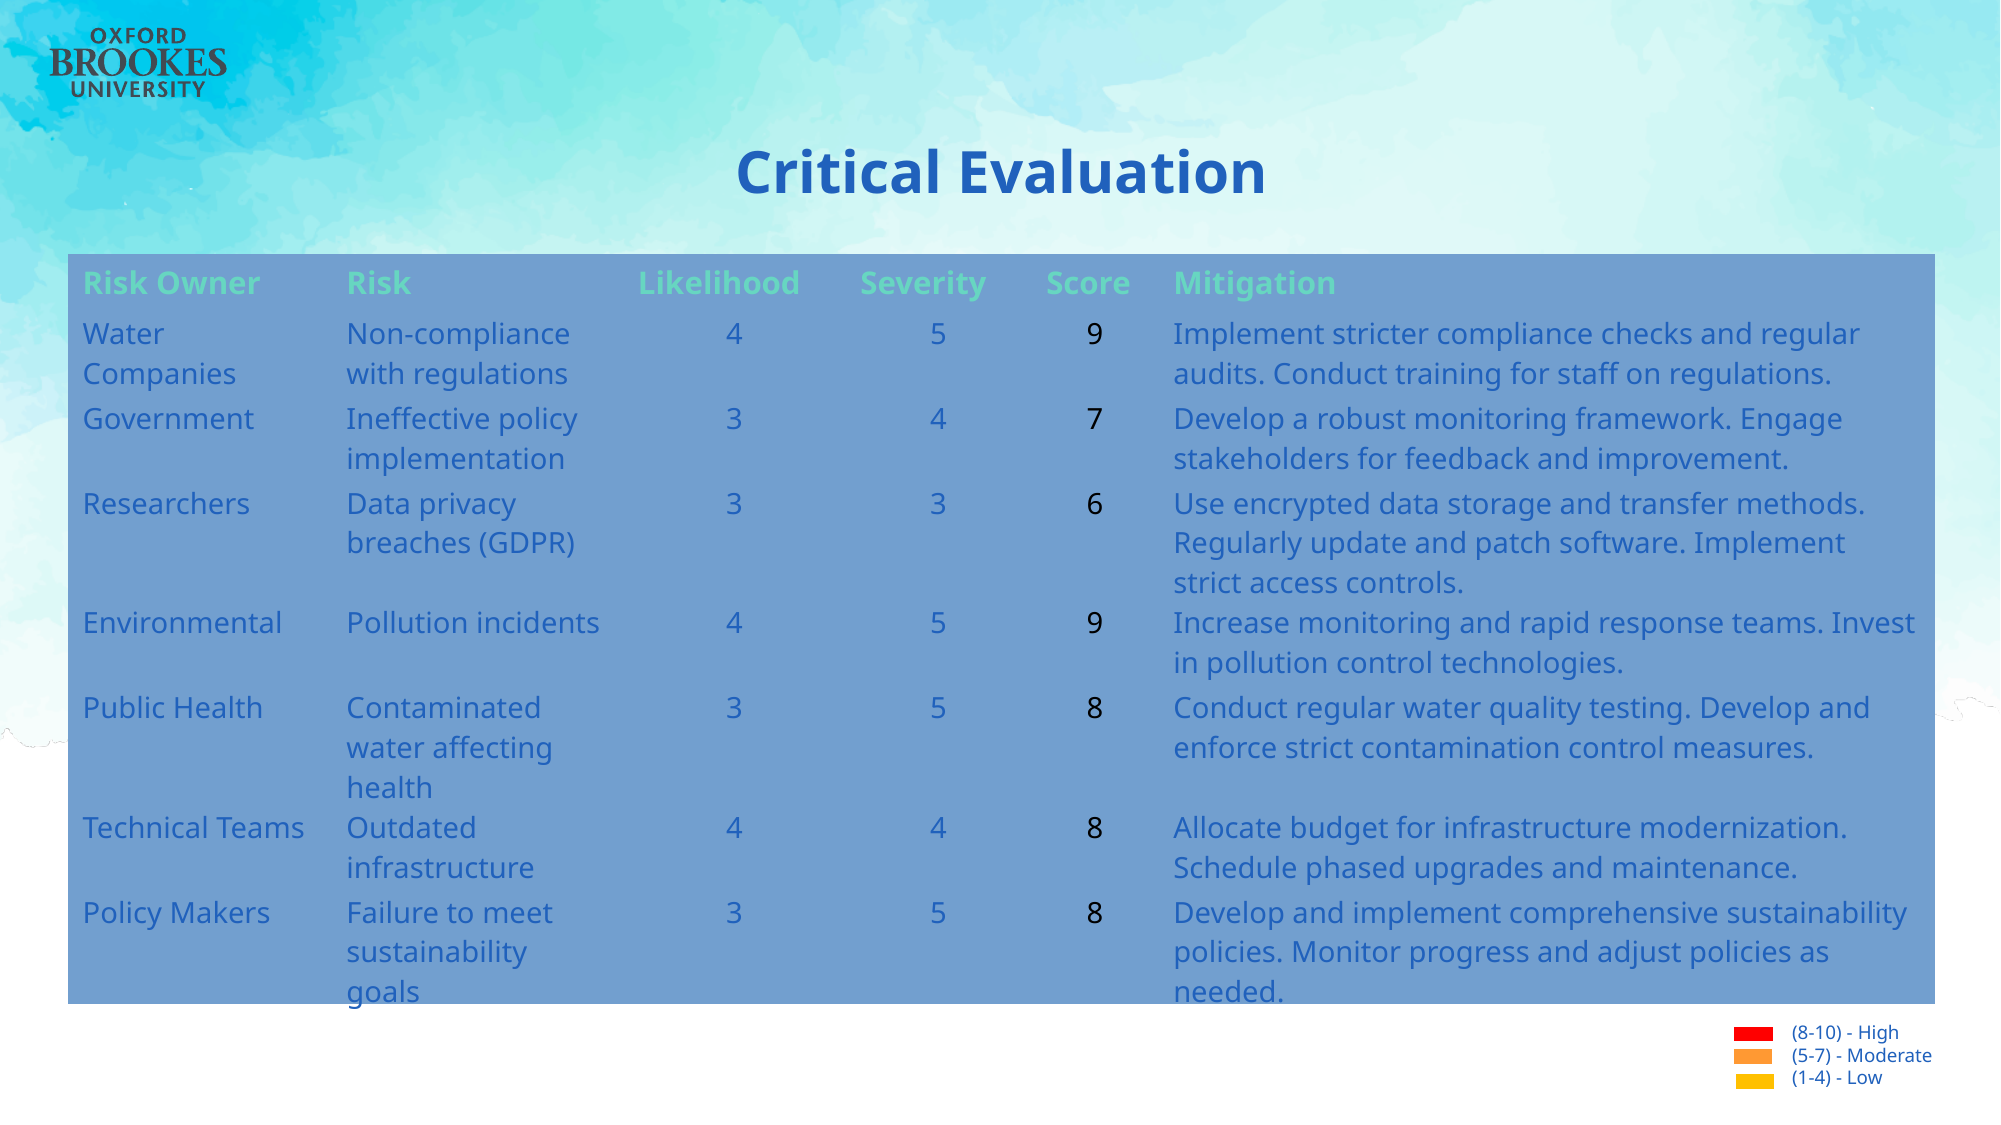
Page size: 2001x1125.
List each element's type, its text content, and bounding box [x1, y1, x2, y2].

table_cell Public Health [68, 680, 332, 800]
table_header Score [1031, 254, 1159, 306]
table_cell 3 [623, 391, 846, 476]
table_cell 9 [1031, 595, 1159, 680]
picture [49, 26, 228, 98]
table_cell Environmental [68, 595, 332, 680]
text_box [1736, 1074, 1774, 1089]
table_cell 3 [623, 885, 846, 1004]
table_cell 9 [1031, 306, 1159, 391]
table_cell 4 [846, 391, 1031, 476]
table_cell 7 [1031, 391, 1159, 476]
table_cell 4 [623, 800, 846, 885]
table_cell Policy Makers [68, 885, 332, 1004]
table_cell 8 [1031, 800, 1159, 885]
table_cell Allocate budget for infrastructure modernization. Schedule phased upgrades and maintenance. [1159, 800, 1935, 885]
table_header Risk Owner [68, 254, 332, 306]
table_cell 4 [623, 306, 846, 391]
table_cell Non-compliance with regulations [332, 306, 623, 391]
table_header Mitigation [1159, 254, 1935, 306]
table_cell Water Companies [68, 306, 332, 391]
table_cell Pollution incidents [332, 595, 623, 680]
table_cell Failure to meet sustainability goals [332, 885, 623, 1004]
table_header Risk [332, 254, 623, 306]
table_cell Conduct regular water quality testing. Develop and enforce strict contamination control measures. [1159, 680, 1935, 800]
table_cell Increase monitoring and rapid response teams. Invest in pollution control technologies. [1159, 595, 1935, 680]
table_cell Implement stricter compliance checks and regular audits. Conduct training for staff on regulations. [1159, 306, 1935, 391]
table_cell Technical Teams [68, 800, 332, 885]
table_cell 4 [623, 595, 846, 680]
table_cell 5 [846, 680, 1031, 800]
table_cell Develop a robust monitoring framework. Engage stakeholders for feedback and improvement. [1159, 391, 1935, 476]
table_header Severity [846, 254, 1031, 306]
table_cell 5 [846, 885, 1031, 1004]
table_header Likelihood [623, 254, 846, 306]
table_cell Data privacy breaches (GDPR) [332, 476, 623, 595]
table_cell 3 [846, 476, 1031, 595]
table_cell Ineffective policy implementation [332, 391, 623, 476]
text_box Critical Evaluation [522, 127, 1481, 214]
table_cell 8 [1031, 885, 1159, 1004]
text_box (8-10) - High (5-7) - Moderate (1-4) - Low [1777, 1013, 2000, 1097]
table_cell 5 [846, 306, 1031, 391]
table_cell Use encrypted data storage and transfer methods. Regularly update and patch software. Implement strict access controls. [1159, 476, 1935, 595]
table_cell Outdated infrastructure [332, 800, 623, 885]
table_cell Government [68, 391, 332, 476]
table_cell 3 [623, 476, 846, 595]
text_box [1734, 1027, 1773, 1041]
table_cell Contaminated water affecting health [332, 680, 623, 800]
table_cell 3 [623, 680, 846, 800]
table_cell 4 [846, 800, 1031, 885]
table_cell Develop and implement comprehensive sustainability policies. Monitor progress and adjust policies as needed. [1159, 885, 1935, 1004]
table_cell Researchers [68, 476, 332, 595]
table_cell 8 [1031, 680, 1159, 800]
text_box [1734, 1049, 1772, 1064]
table_cell 5 [846, 595, 1031, 680]
table_cell 6 [1031, 476, 1159, 595]
